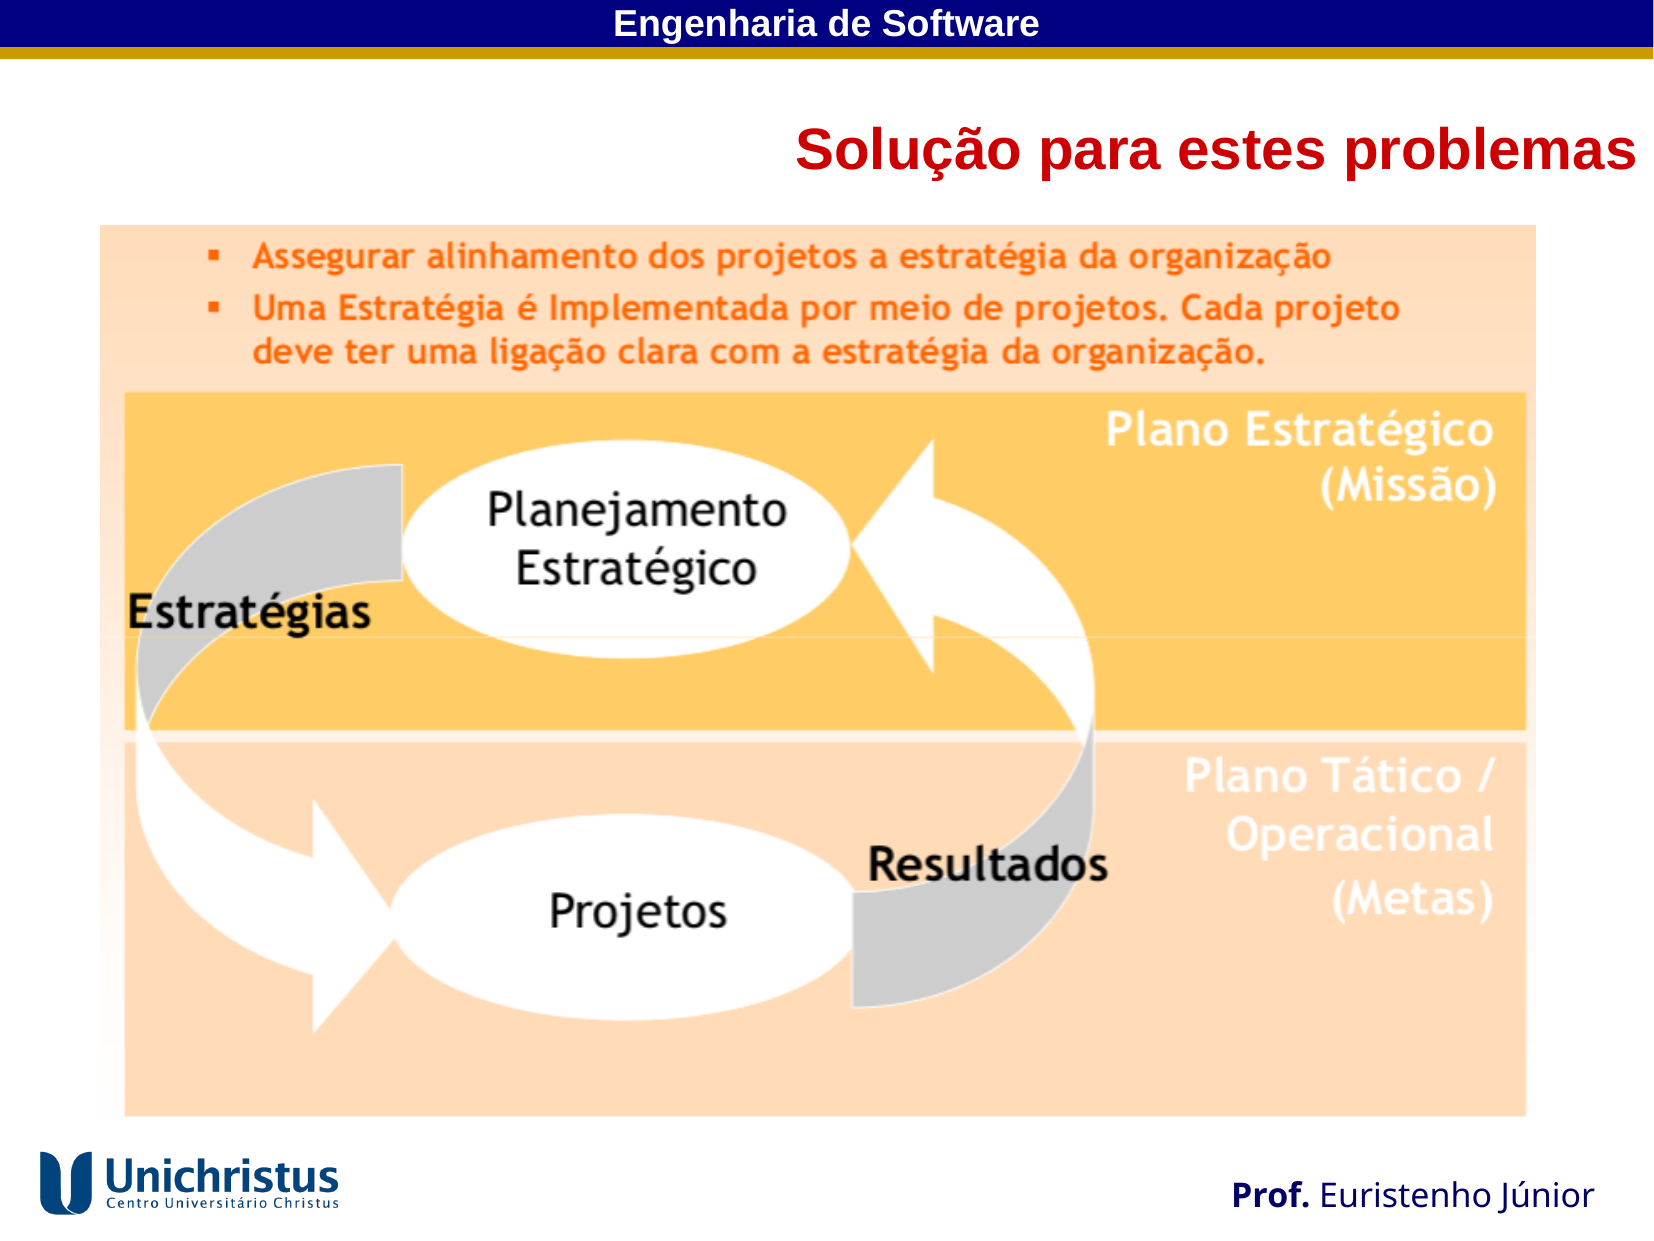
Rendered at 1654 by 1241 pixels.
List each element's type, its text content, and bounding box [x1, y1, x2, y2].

text_box Prof. Euristenho Júnior [1216, 1163, 1654, 1224]
text_box Engenharia de Software [0, 0, 1654, 47]
picture [35, 1148, 343, 1217]
text_box Solução para estes problemas [781, 109, 1654, 189]
text_box [0, 47, 1654, 60]
picture [100, 225, 1536, 1123]
